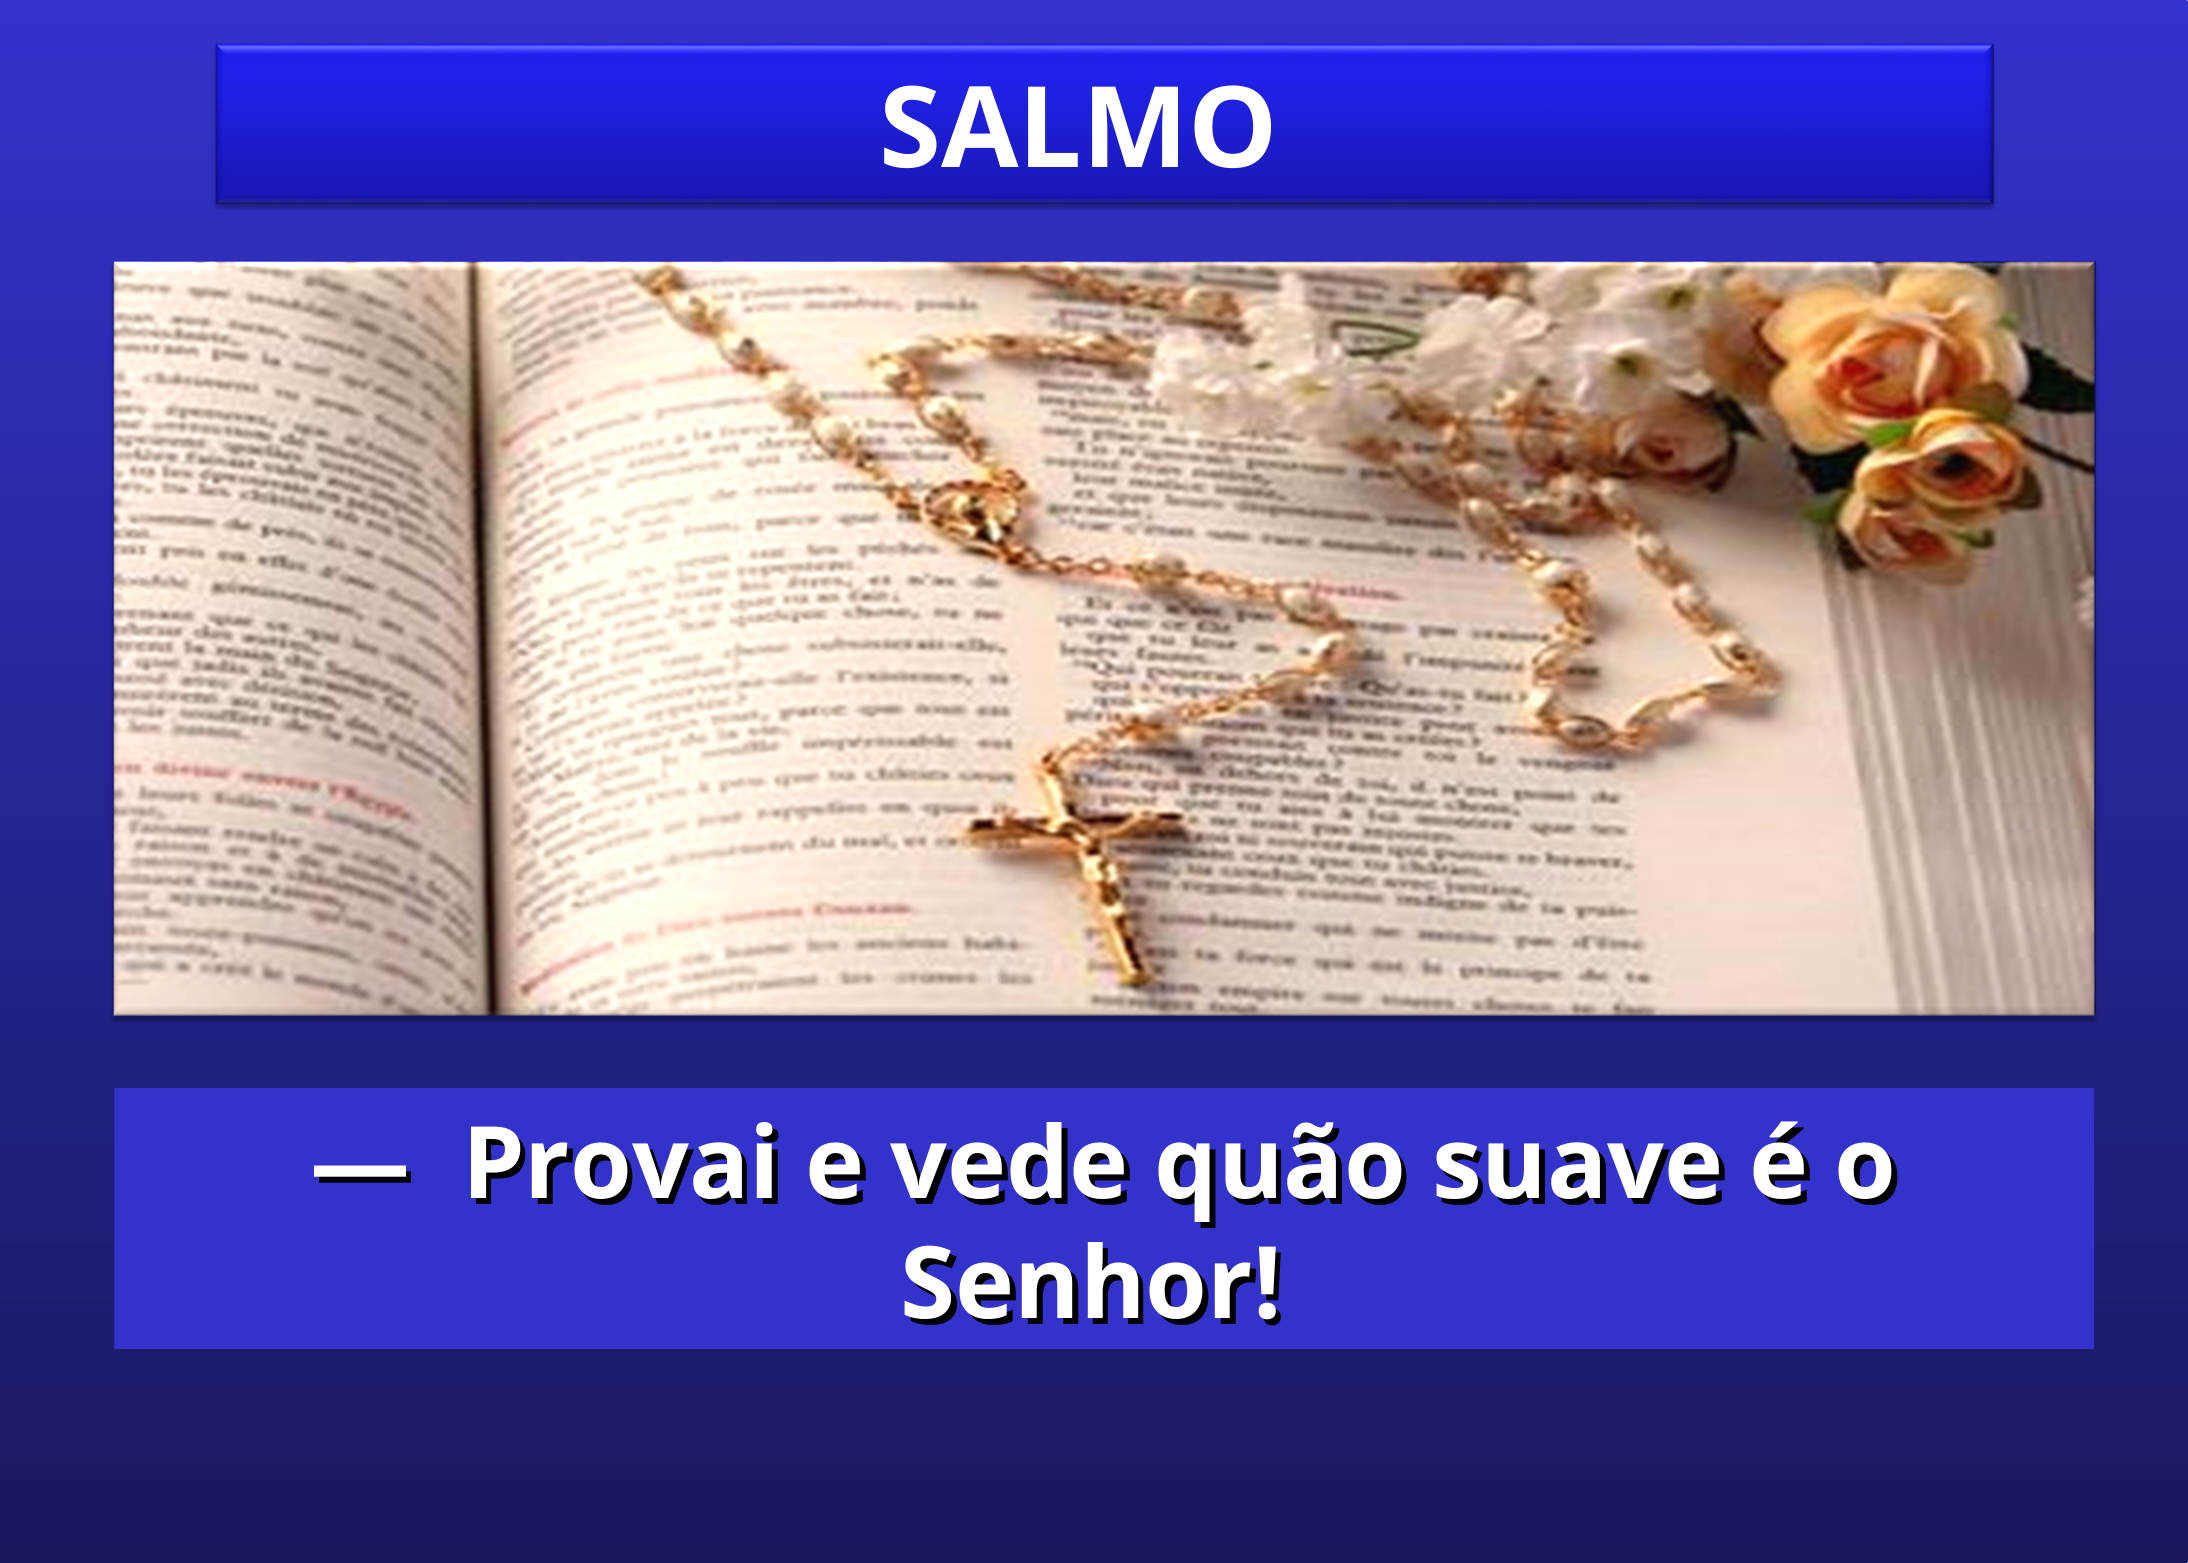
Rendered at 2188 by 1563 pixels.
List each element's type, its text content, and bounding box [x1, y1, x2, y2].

picture [104, 16, 2104, 1029]
text_box — Provai e vede quão suave é o Senhor! [114, 1088, 2095, 1349]
text_box SALMO [216, 44, 1993, 201]
